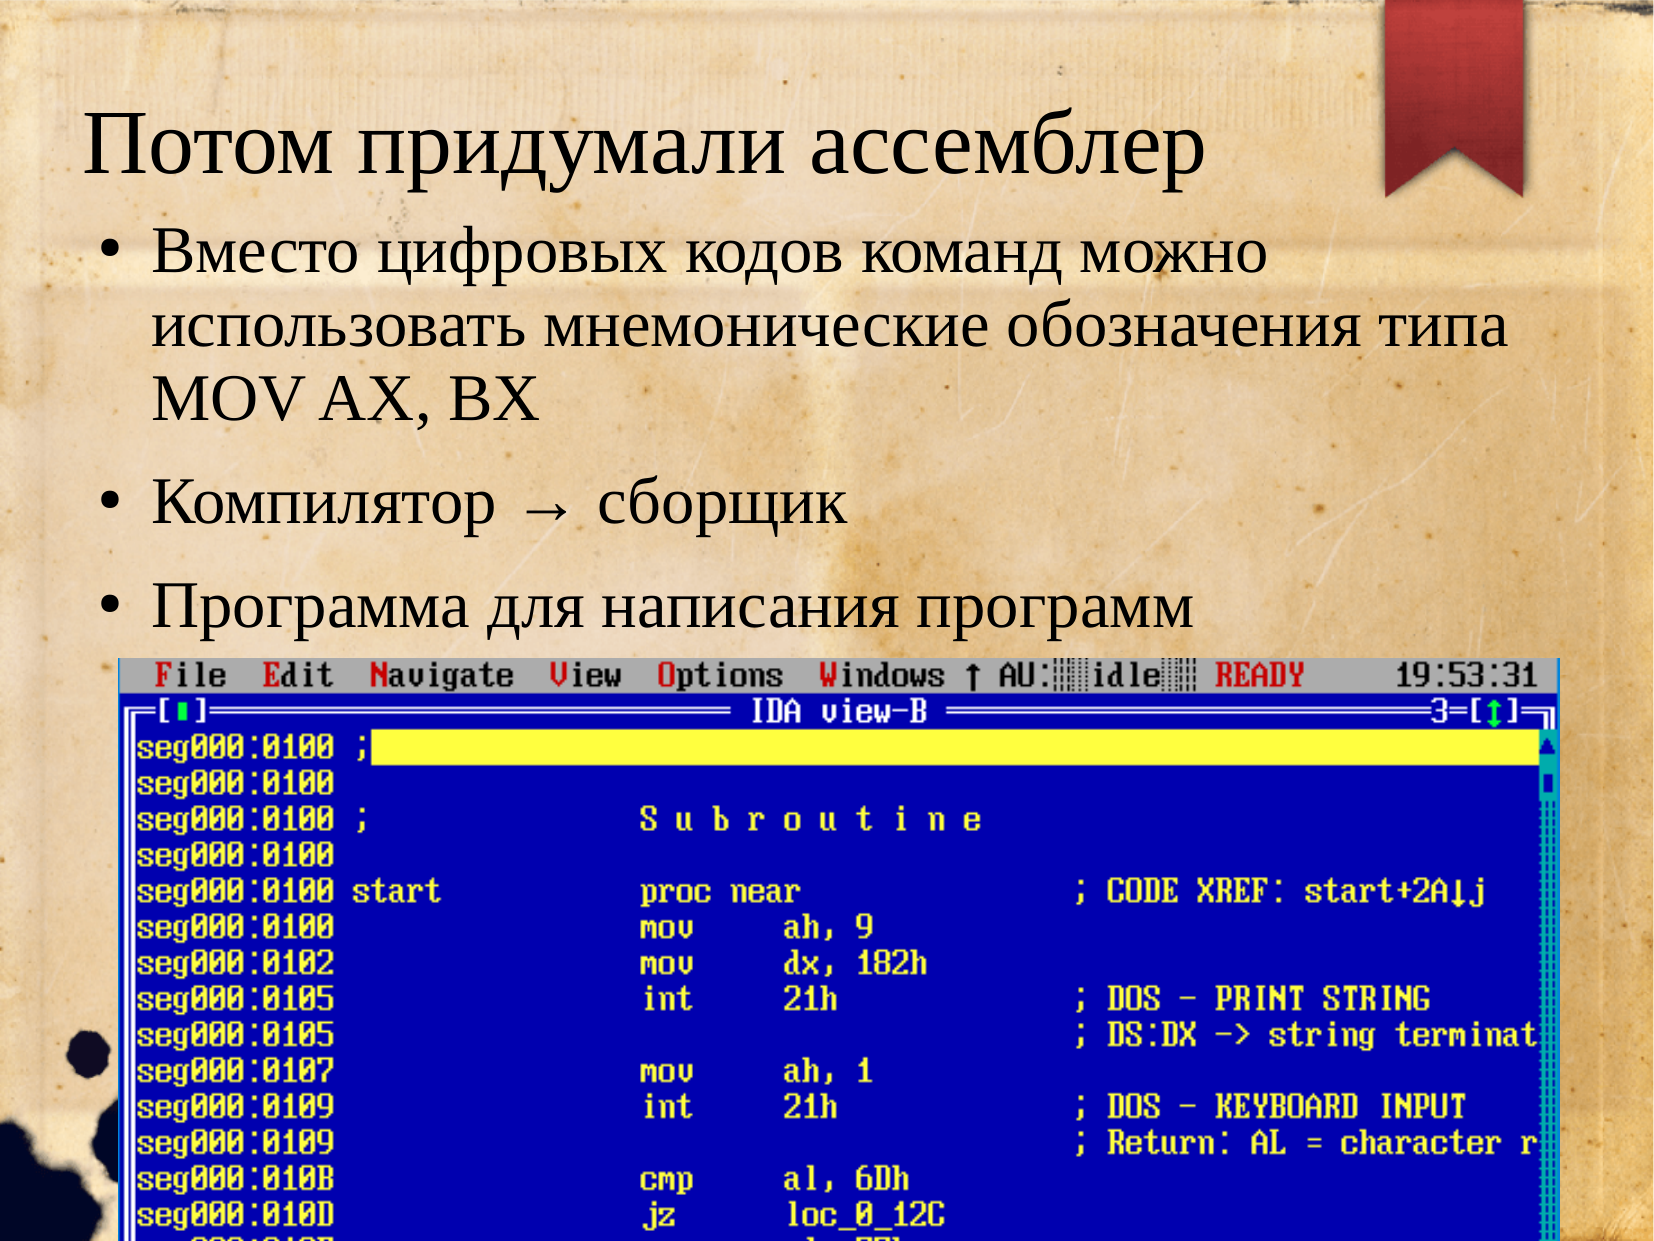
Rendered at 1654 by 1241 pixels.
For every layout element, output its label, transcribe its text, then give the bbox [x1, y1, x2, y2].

picture [0, 0, 1654, 1241]
title Потом придумали ассемблер [82, 49, 1347, 212]
list Вместо цифровых кодов команд можно использовать мнемонические обозначения типа MOV AX, BX Компилятор → сборщик Программа для написания программ [80, 212, 1536, 932]
